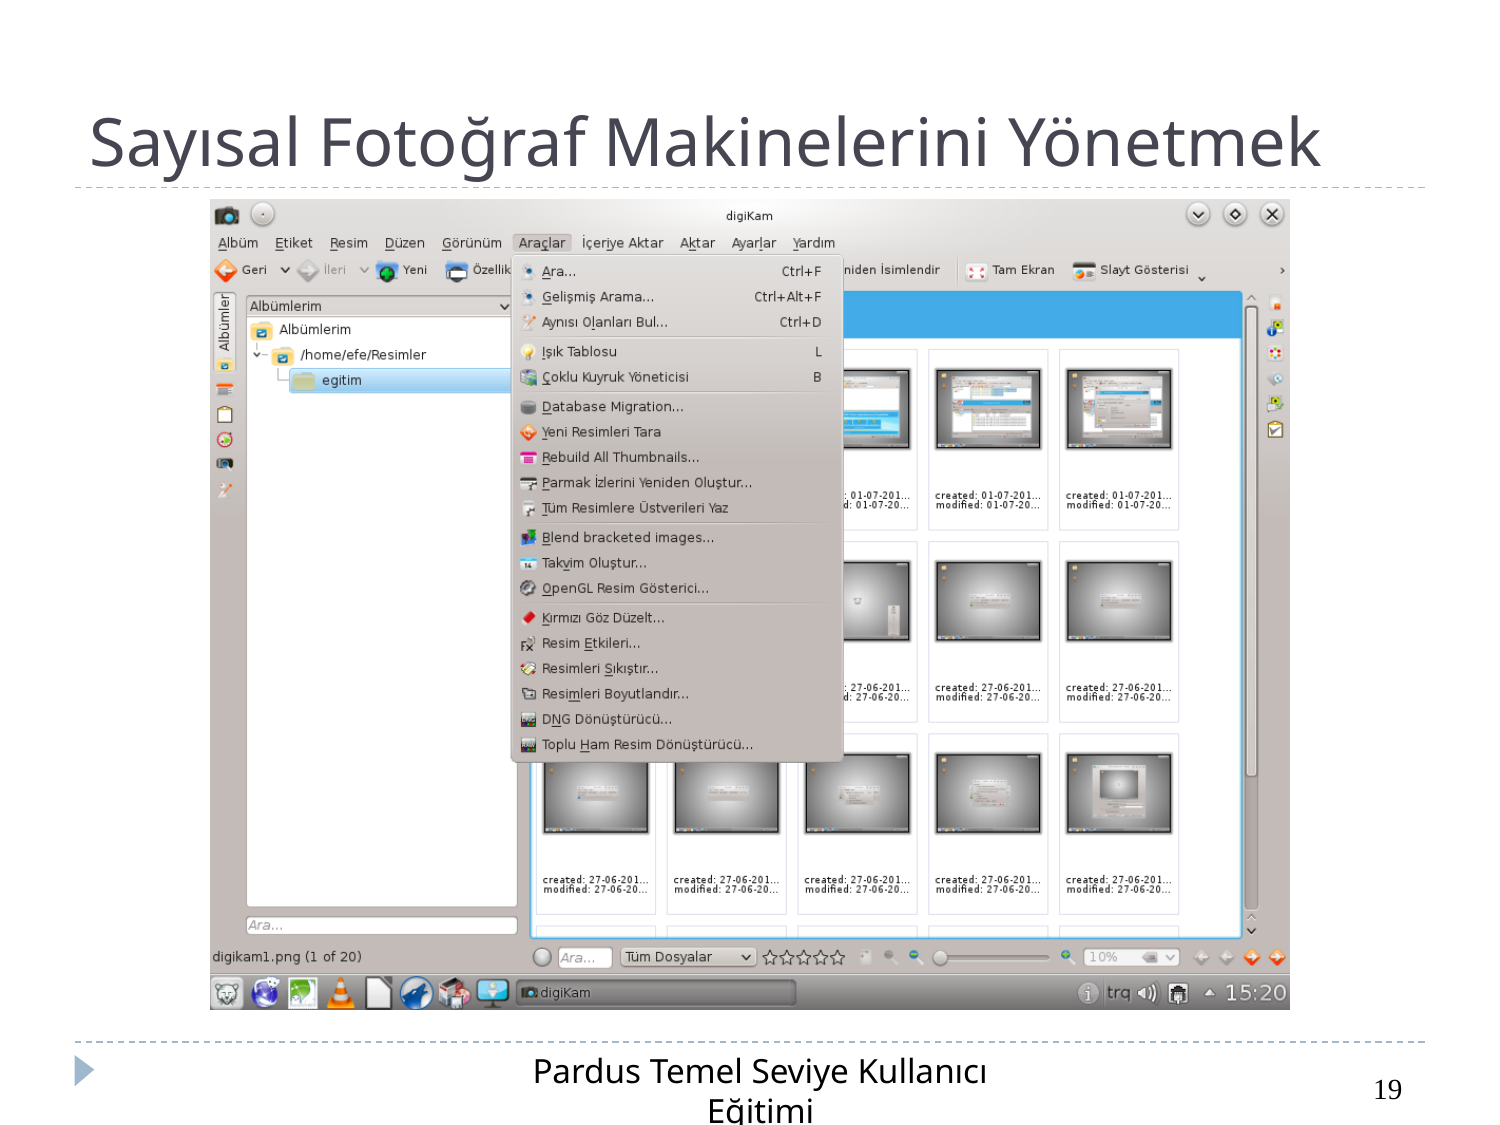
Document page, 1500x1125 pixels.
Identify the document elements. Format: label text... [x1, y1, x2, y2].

picture [210, 199, 1290, 1010]
title Sayısal Fotoğraf Makinelerini Yönetmek [75, 24, 1425, 188]
